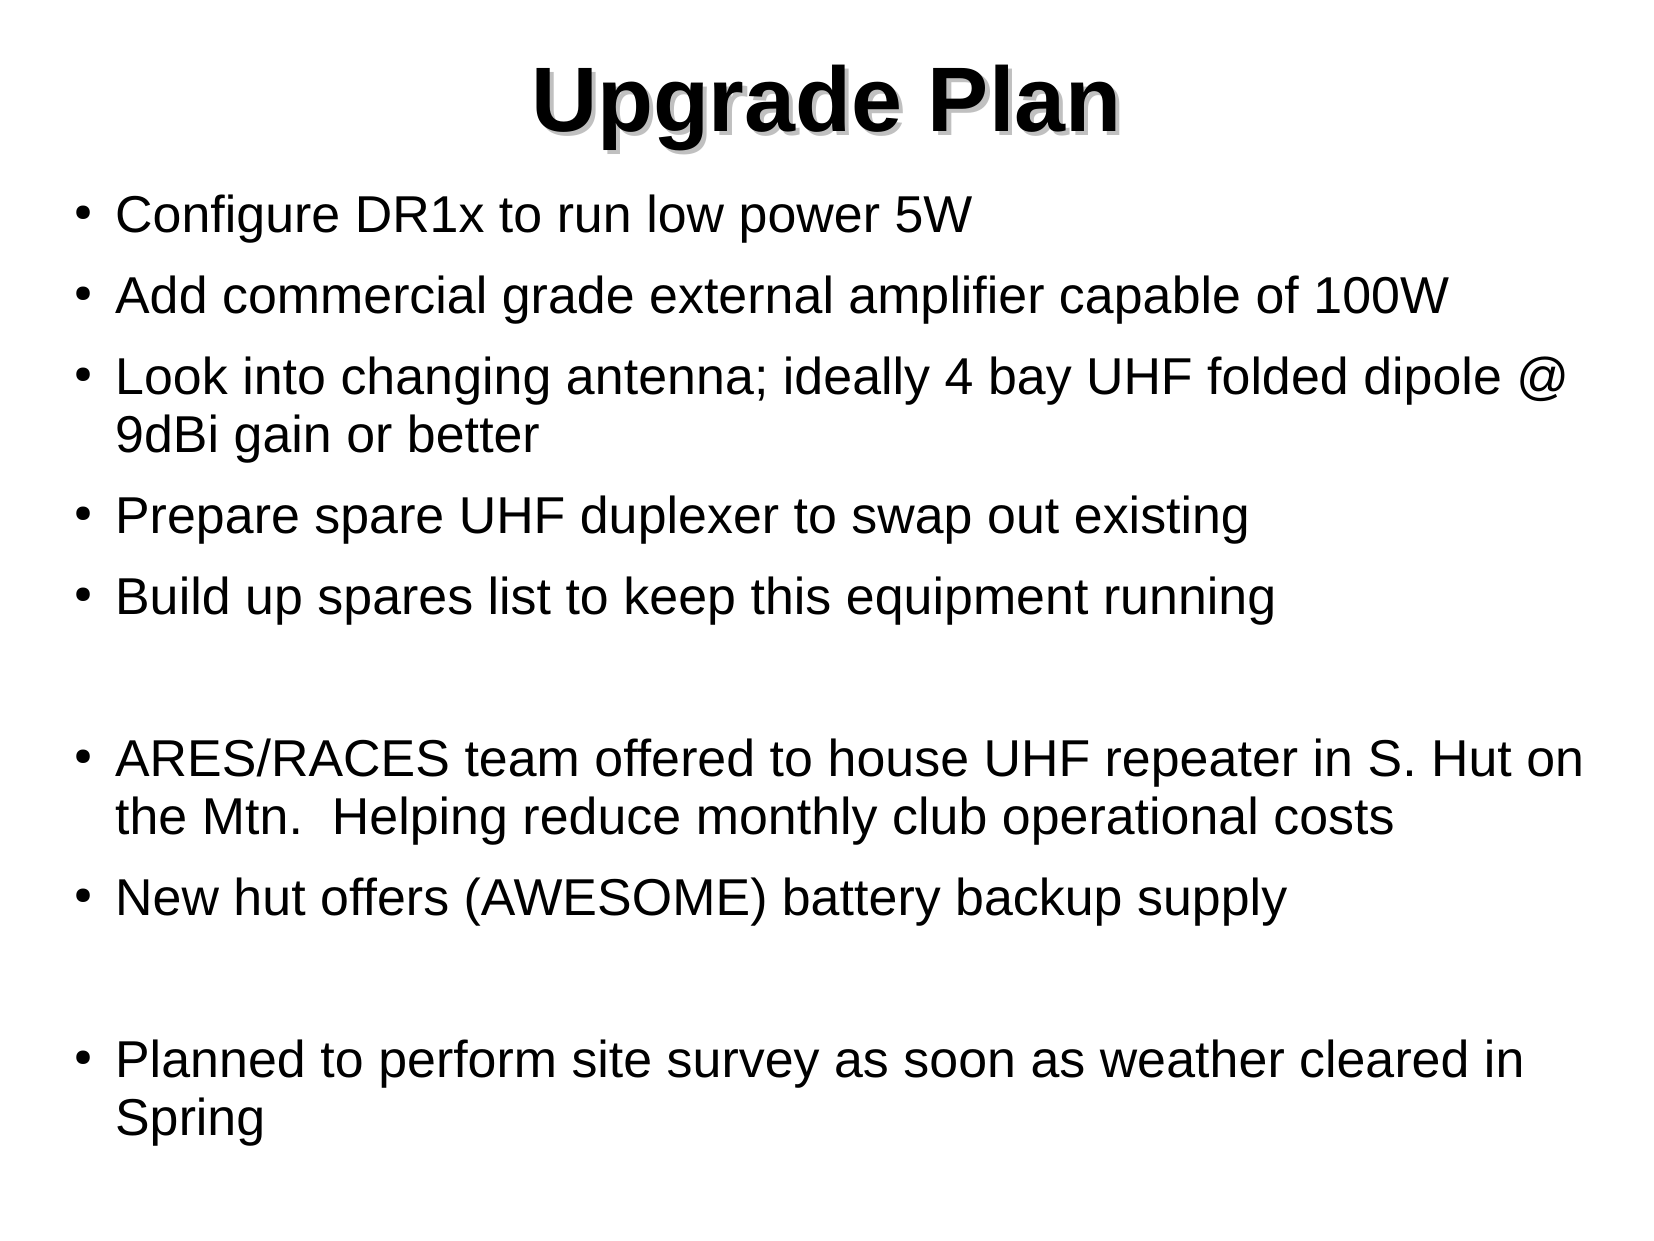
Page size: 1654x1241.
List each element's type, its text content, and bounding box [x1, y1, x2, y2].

list Configure DR1x to run low power 5W Add commercial grade external amplifier capable of 100W Look into changing antenna; ideally 4 bay UHF folded dipole @ 9dBi gain or better Prepare spare UHF duplexer to swap out existing Build up spares list to keep this equipment running ARES/RACES team offered to house UHF repeater in S. Hut on the Mtn. Helping reduce monthly club operational costs New hut offers (AWESOME) battery backup supply Planned to perform site survey as soon as weather cleared in Spring [60, 185, 1621, 1156]
title Upgrade Plan [82, 48, 1571, 152]
